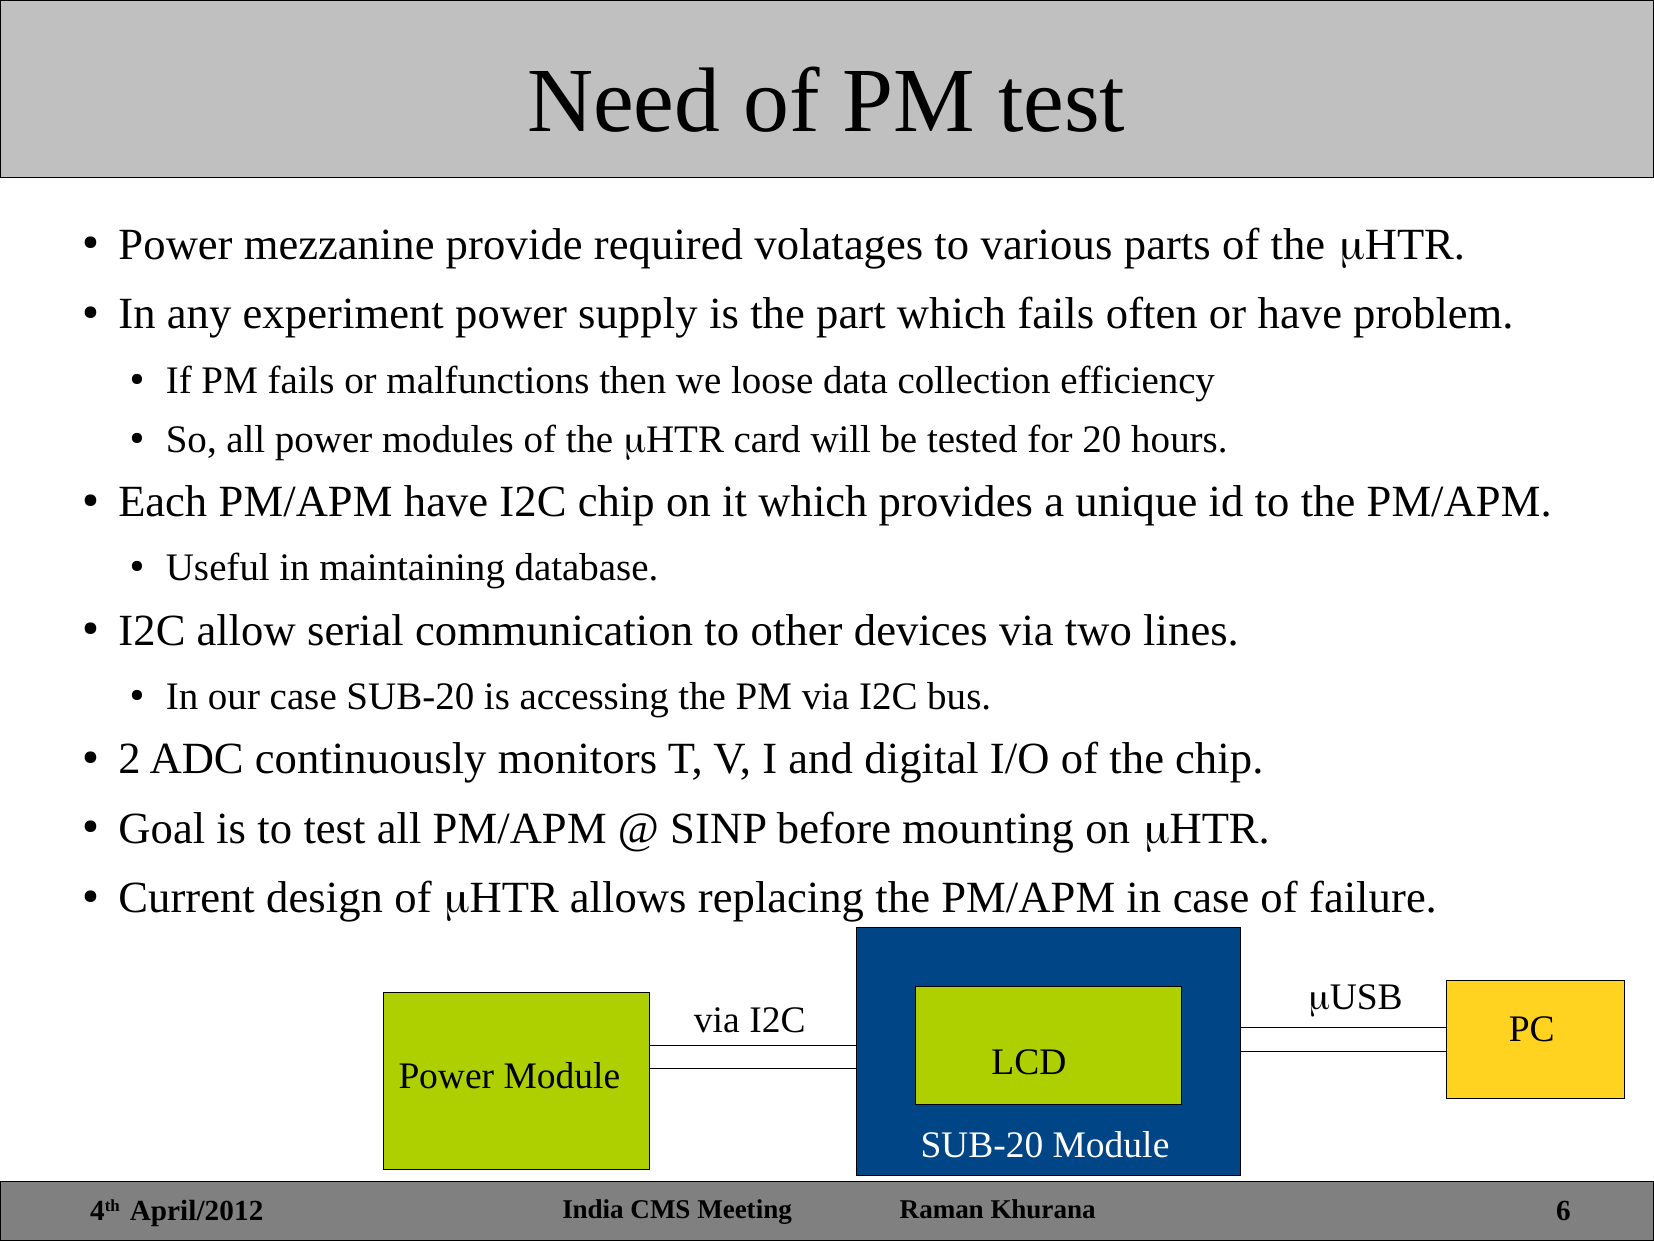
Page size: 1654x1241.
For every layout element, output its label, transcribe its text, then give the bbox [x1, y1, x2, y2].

text_box via I2C [679, 992, 821, 1049]
text_box [1446, 980, 1625, 1099]
text_box LCD [976, 1033, 1082, 1090]
text_box [856, 927, 1241, 1176]
text_box Power Module [383, 1047, 636, 1104]
title Need of PM test [82, 35, 1571, 166]
text_box SUB-20 Module [905, 1116, 1185, 1173]
text_box PC [1494, 1000, 1570, 1057]
text_box [383, 992, 650, 1170]
list Power mezzanine provide required volatages to various parts of the mHTR. In any experiment power supply is the part which fails often or have problem. If PM fails or malfunctions then we loose data collection efficiency So, all power modules of the mHTR card will be tested for 20 hours. Each PM/APM have I2C chip on it which provides a unique id to the PM/APM. Useful in maintaining database. I2C allow serial communication to other devices via two lines. In our case SUB-20 is accessing the PM via I2C bus. 2 ADC continuously monitors T, V, I and digital I/O of the chip. Goal is to test all PM/APM @ SINP before mounting on mHTR. Current design of mHTR allows replacing the PM/APM in case of failure. [70, 219, 1559, 975]
text_box mUSB [1293, 968, 1418, 1033]
